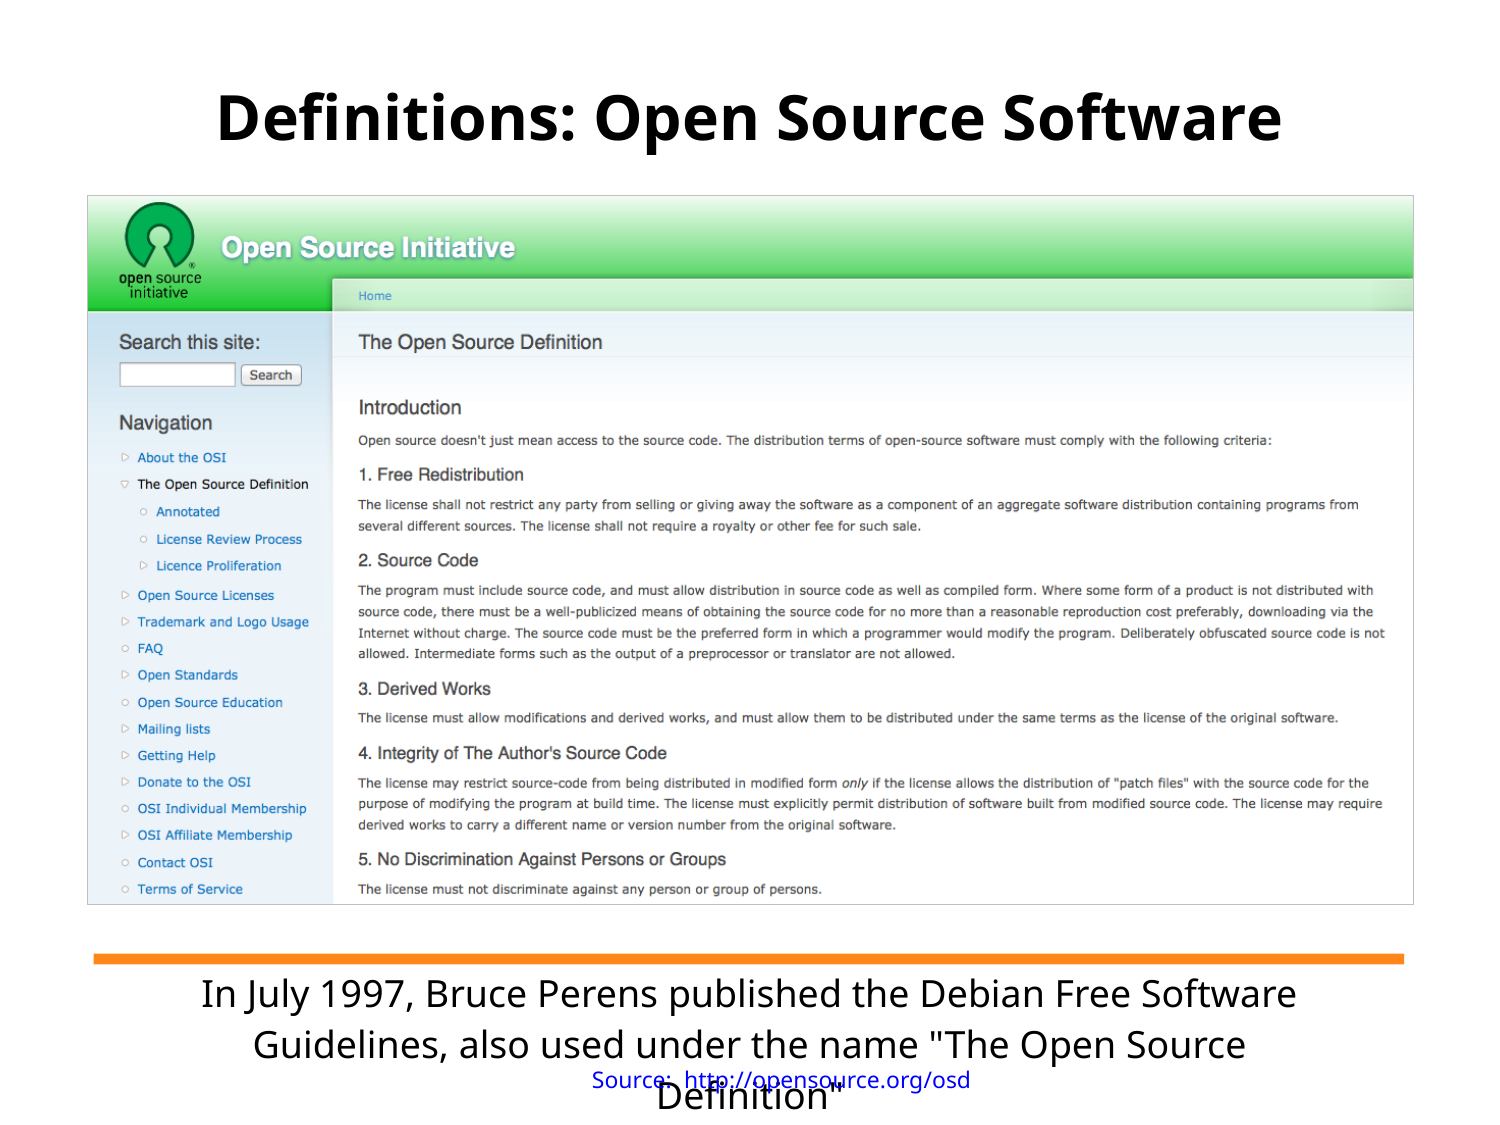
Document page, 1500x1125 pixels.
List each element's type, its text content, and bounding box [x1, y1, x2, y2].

title Definitions: Open Source Software [75, 44, 1426, 188]
picture [0, 0, 1500, 1125]
text_box Source: http://opensource.org/osd [577, 1056, 923, 1098]
text_box In July 1997, Bruce Perens published the Debian Free Software Guidelines, also used under the name "The Open Source Definition" [154, 960, 1346, 1064]
